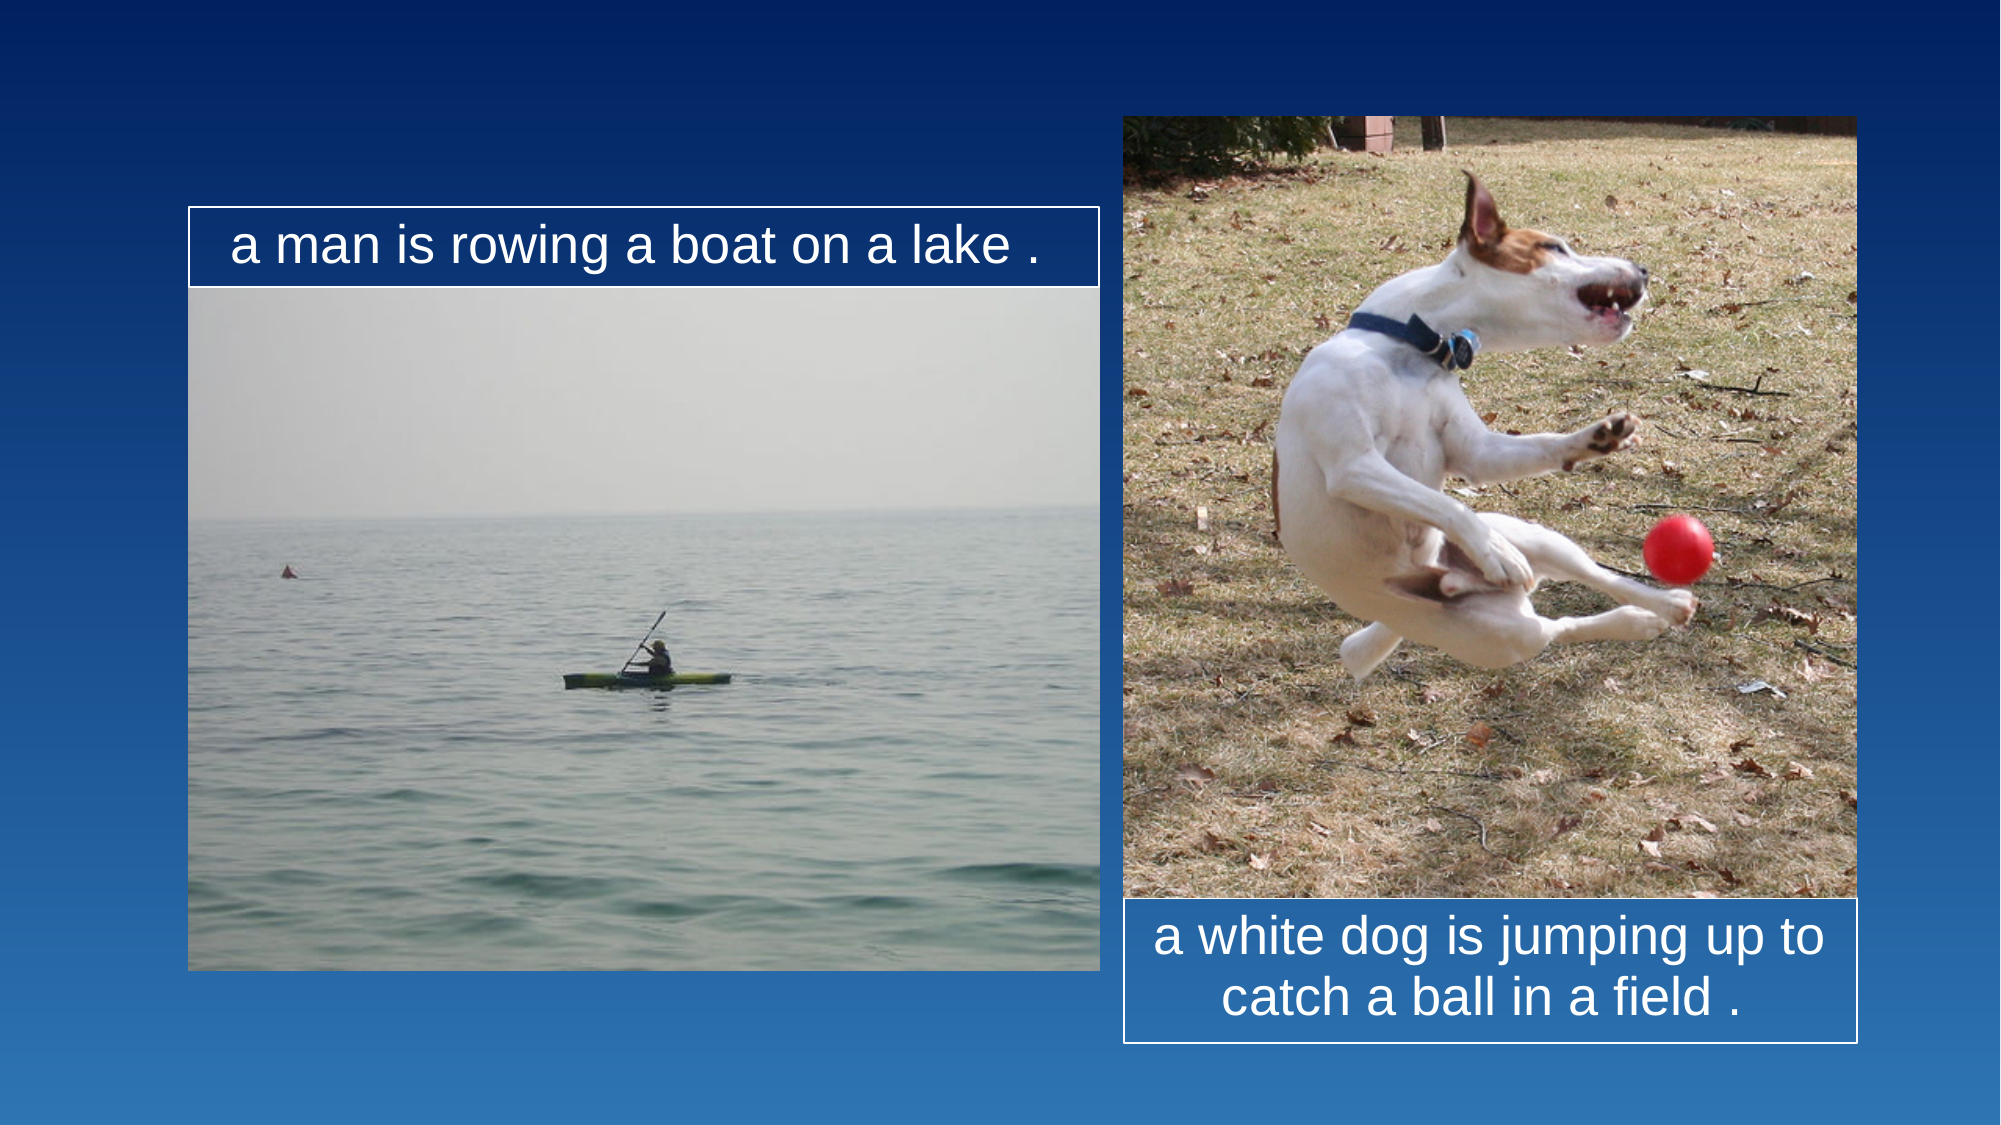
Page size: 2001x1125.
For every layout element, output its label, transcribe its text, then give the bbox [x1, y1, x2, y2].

text_box a white dog is jumping up to catch a ball in a field . [1123, 898, 1857, 1044]
picture [1123, 116, 1857, 898]
picture [188, 288, 1100, 971]
text_box a man is rowing a boat on a lake . [188, 207, 1100, 288]
